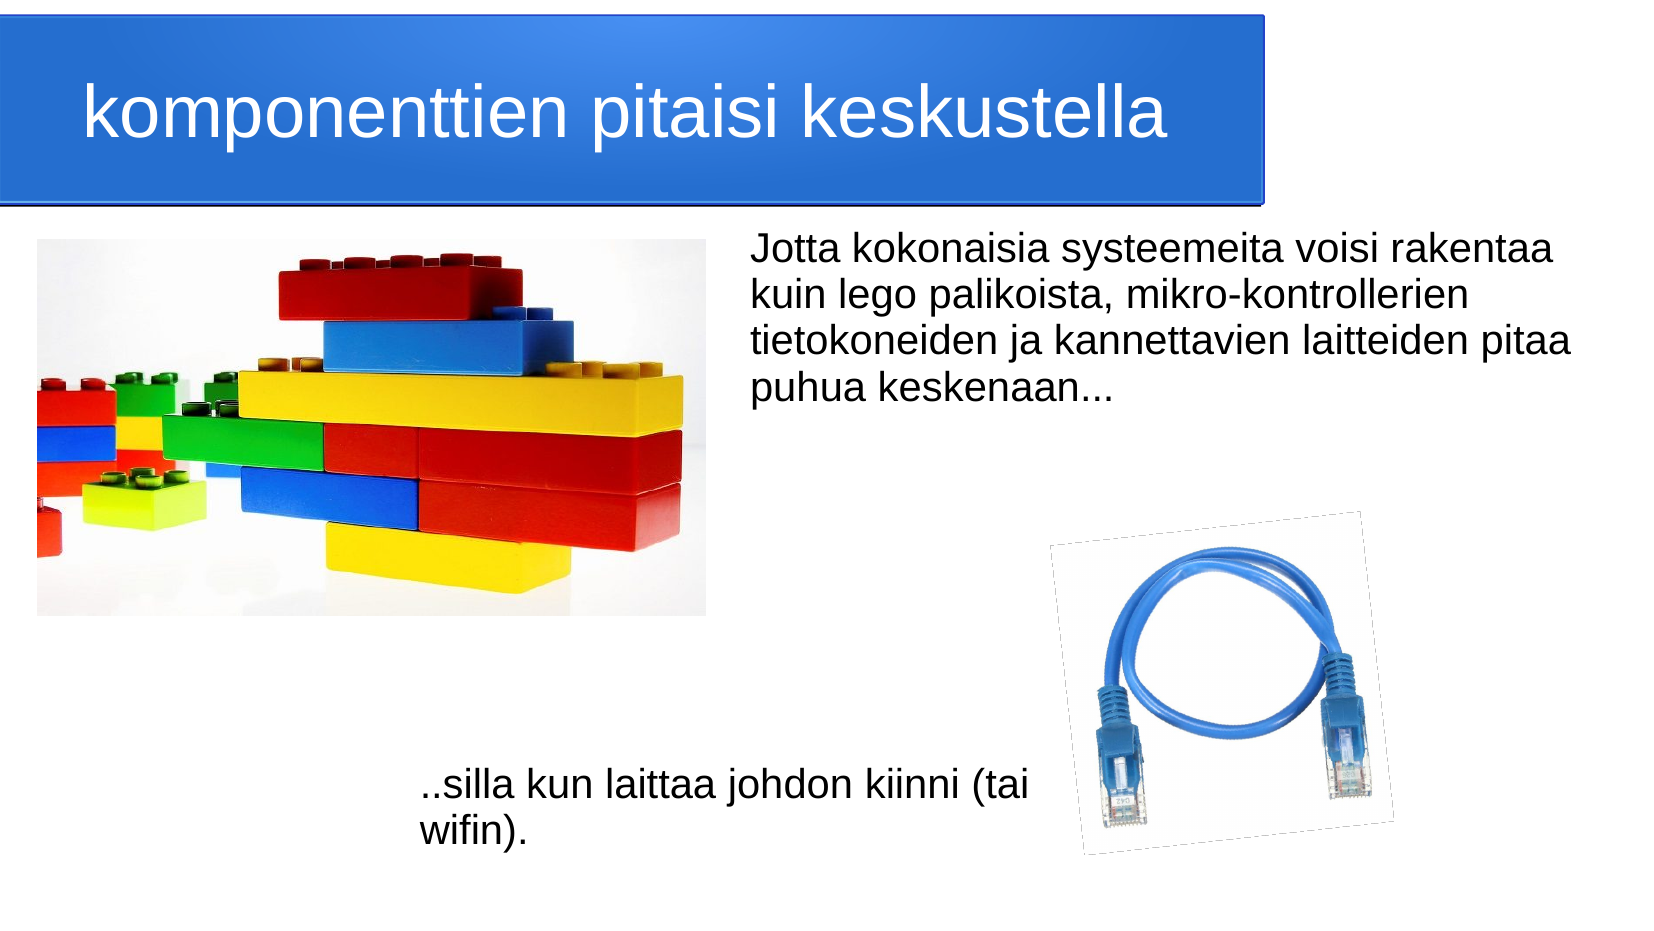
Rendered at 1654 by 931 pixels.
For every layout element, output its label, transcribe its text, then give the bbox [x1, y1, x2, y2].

title komponenttien pitaisi keskustella [82, 35, 1235, 189]
picture [1050, 511, 1394, 856]
picture [37, 239, 706, 617]
list Jotta kokonaisia systeemeita voisi rakentaa kuin lego palikoista, mikro-kontrollerien tietokoneiden ja kannettavien laitteiden pitaa puhua keskenaan... [750, 224, 1591, 721]
text_box ..silla kun laittaa johdon kiinni (tai wifin). [405, 753, 1081, 861]
